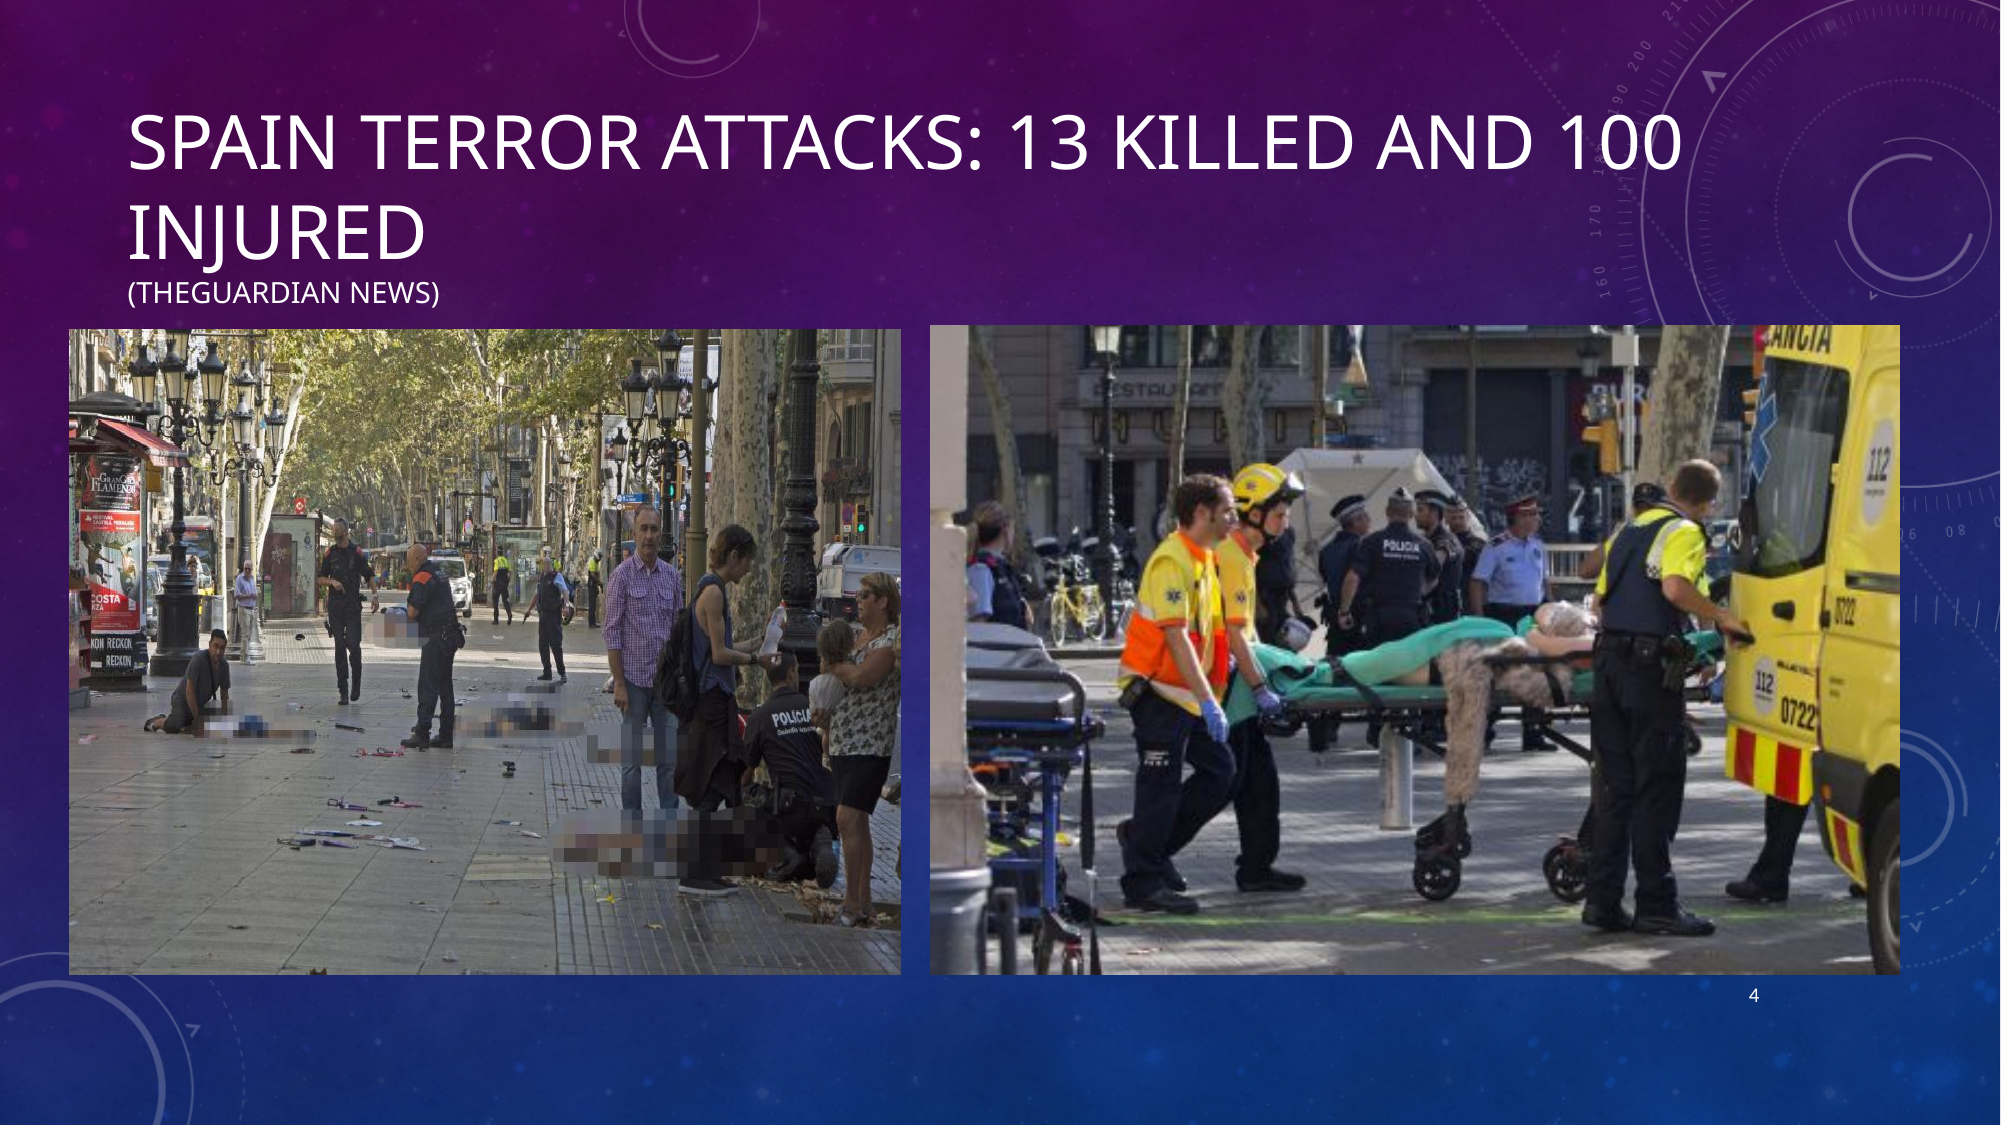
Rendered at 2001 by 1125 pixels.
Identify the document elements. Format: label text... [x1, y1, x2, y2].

title Spain terror attacks: 13 killed and 100 injured (theguardian news) [112, 99, 1775, 339]
picture [0, 0, 2001, 1125]
